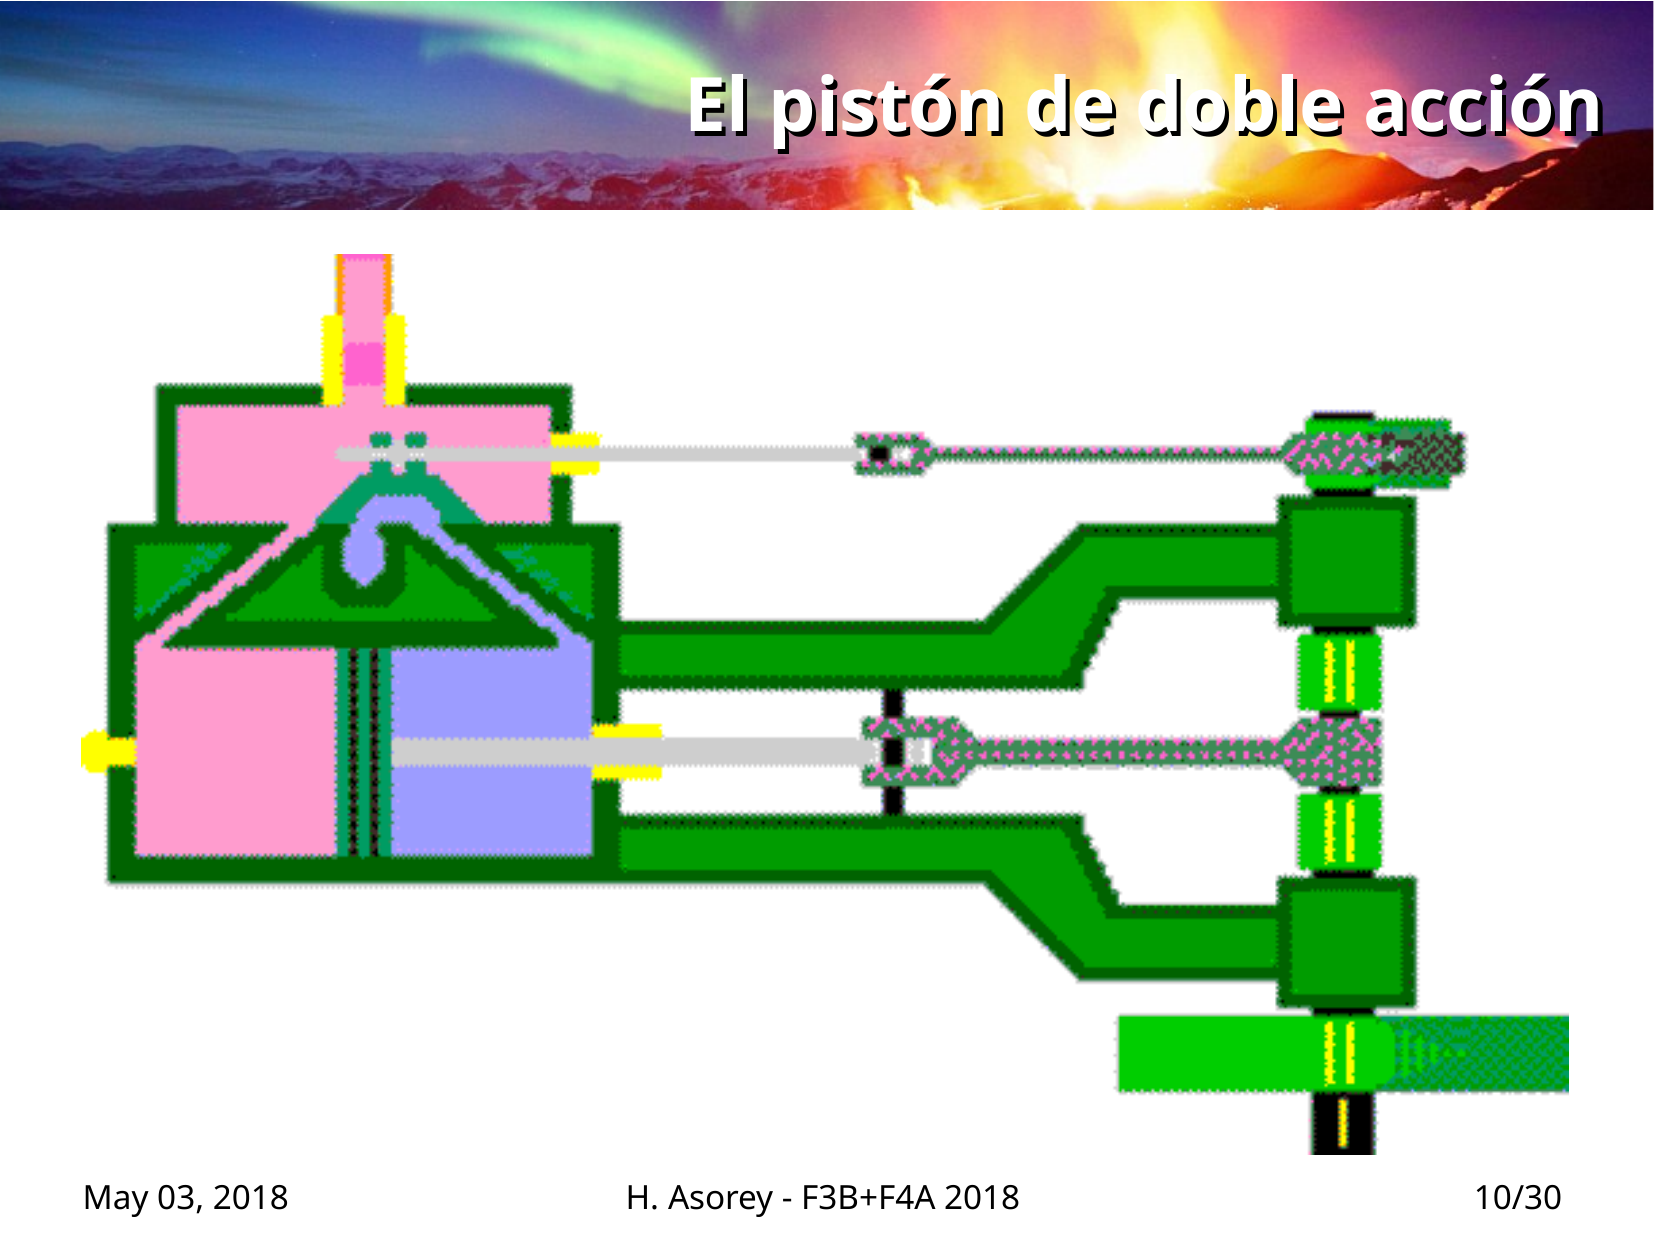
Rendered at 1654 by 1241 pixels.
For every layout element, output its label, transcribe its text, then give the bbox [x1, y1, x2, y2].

picture [81, 254, 1569, 1156]
title El pistón de doble acción [45, 15, 1606, 191]
picture [0, 1, 1654, 210]
